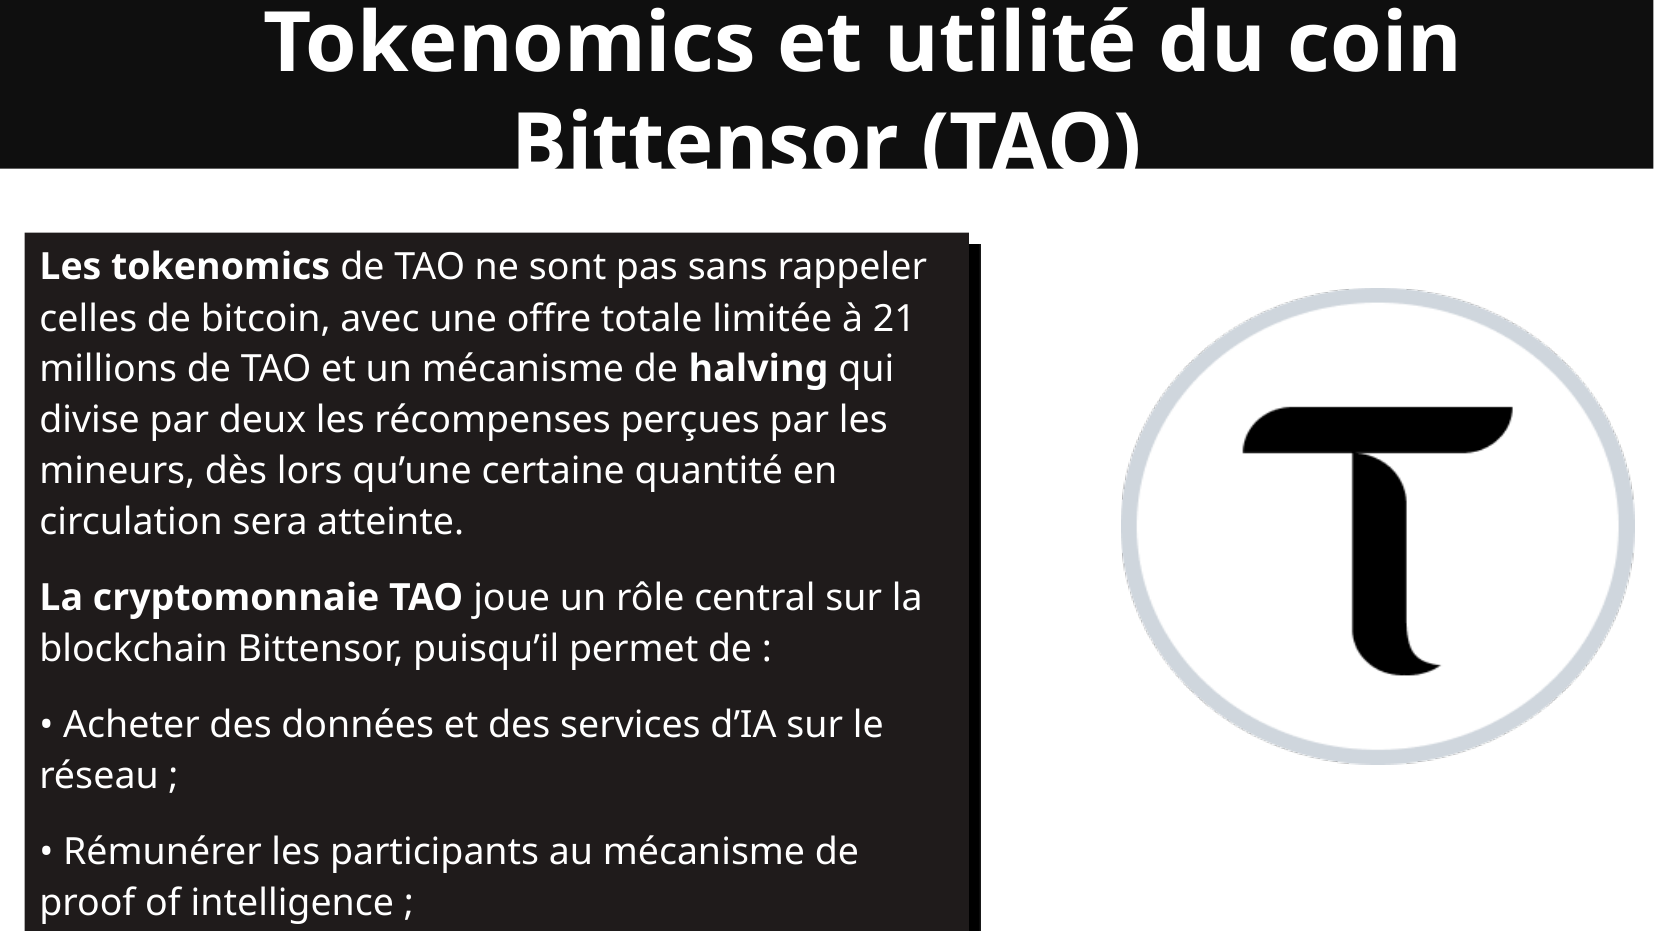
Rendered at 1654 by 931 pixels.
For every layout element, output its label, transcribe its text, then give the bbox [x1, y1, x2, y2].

text_box Les tokenomics de TAO ne sont pas sans rappeler celles de bitcoin, avec une offre totale limitée à 21 millions de TAO et un mécanisme de halving qui divise par deux les récompenses perçues par les mineurs, dès lors qu’une certaine quantité en circulation sera atteinte. La cryptomonnaie TAO joue un rôle central sur la blockchain Bittensor, puisqu’il permet de : • Acheter des données et des services d’IA sur le réseau ; • Rémunérer les participants au mécanisme de proof of intelligence ; • Devenir validateur avec un minimum de 1 024 TAO ; • Participer à la sécurisation du réseau via le staking et rémunérer les stakers. [24, 232, 969, 833]
title Tokenomics et utilité du coin Bittensor (TAO) [0, 0, 1654, 169]
picture [1121, 288, 1635, 765]
